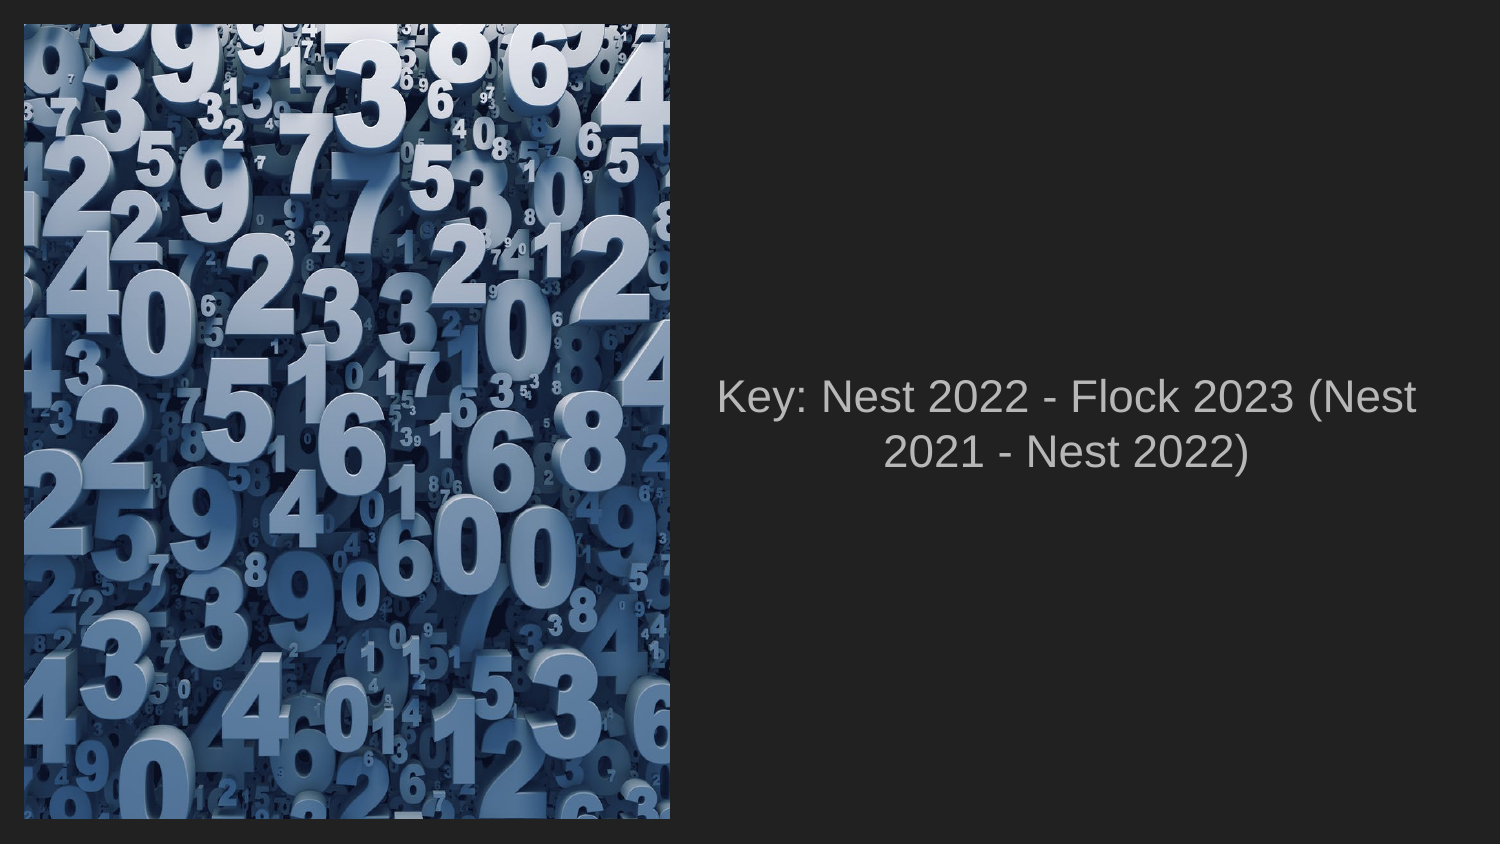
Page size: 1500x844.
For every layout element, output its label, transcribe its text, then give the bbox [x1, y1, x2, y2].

text_box Key: Nest 2022 - Flock 2023 (Nest 2021 - Nest 2022) [670, 24, 1464, 819]
picture [24, 24, 670, 819]
